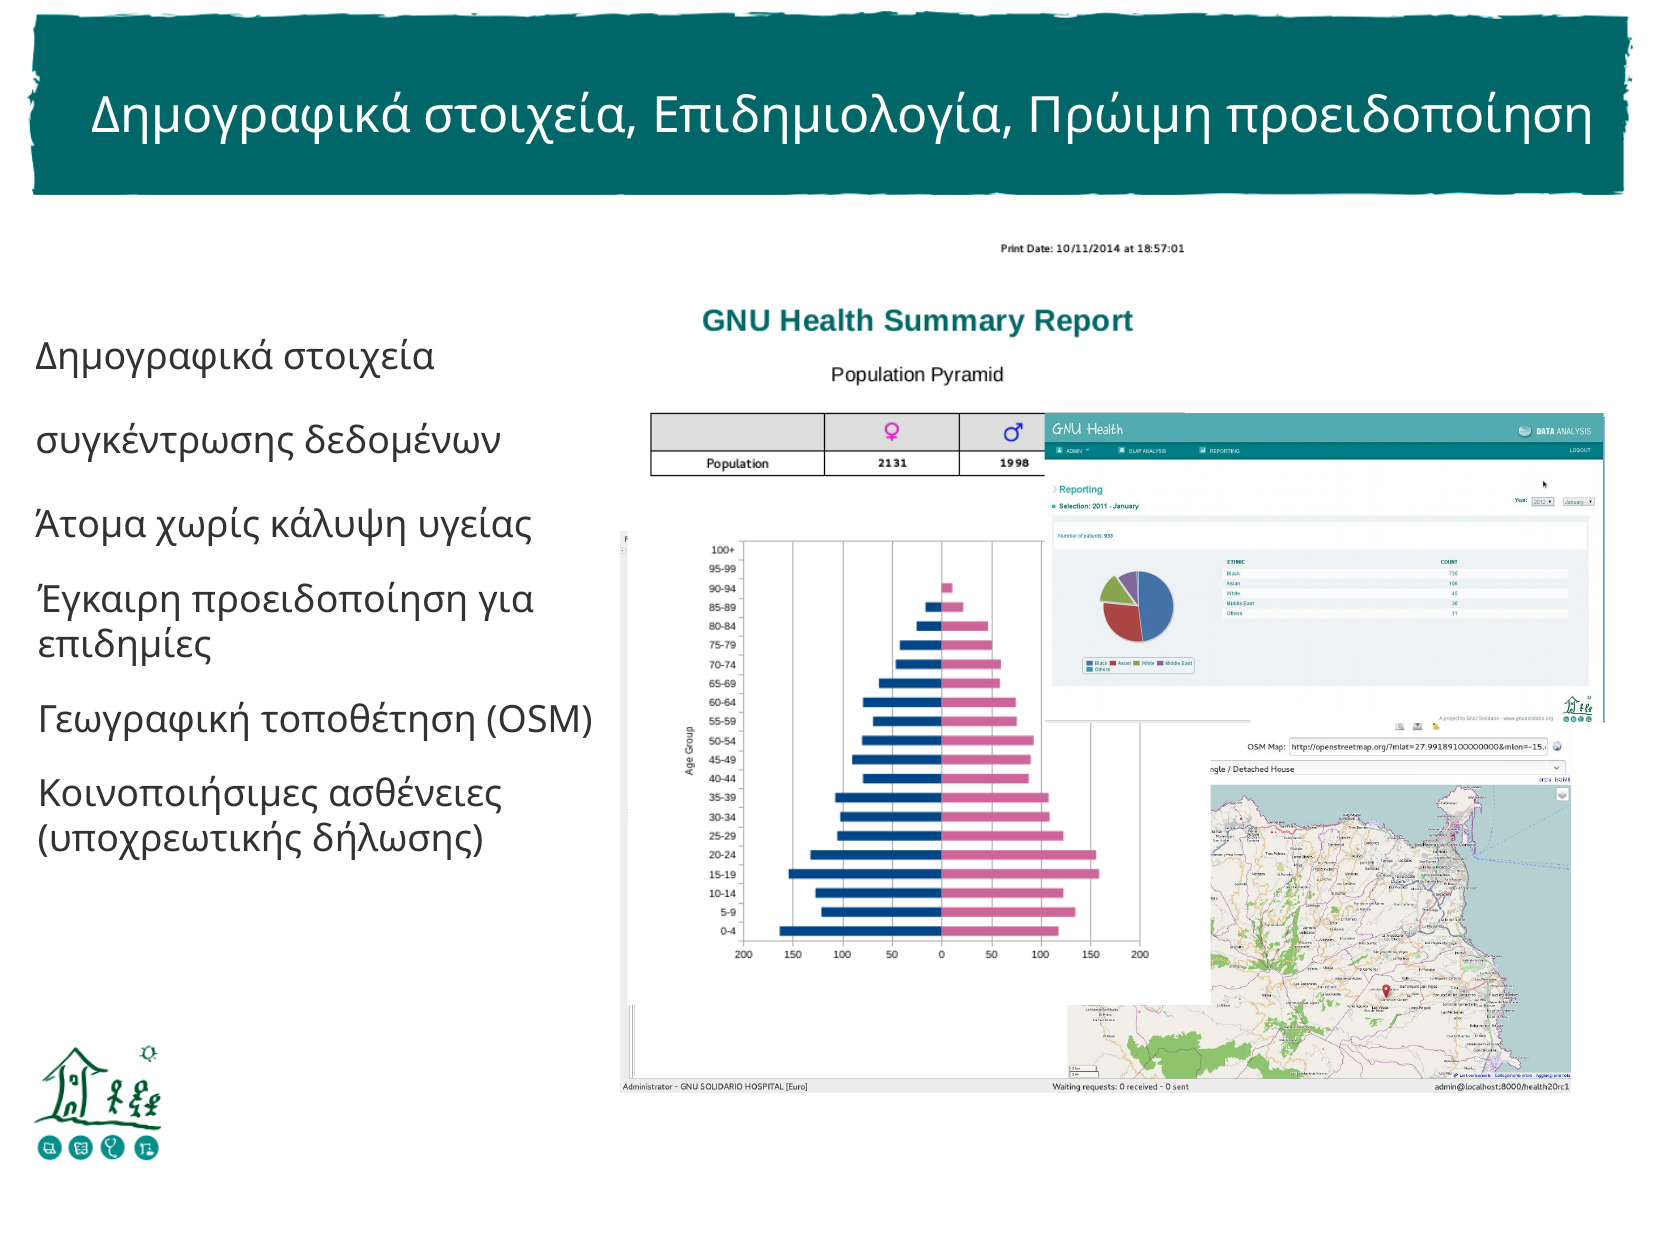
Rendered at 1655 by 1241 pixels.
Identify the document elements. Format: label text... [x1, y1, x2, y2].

text_box Δημογραφικά στοιχεία συγκέντρωσης δεδομένων Άτομα χωρίς κάλυψη υγείας Έγκαιρη προειδοποίηση για επιδημίες Γεωγραφική τοποθέτηση (OSM) Κοινοποιήσιμες ασθένειες (υποχρεωτικής δήλωσης) [35, 293, 598, 875]
text_box [620, 223, 1605, 1093]
title Δημογραφικά στοιχεία, Επιδημιολογία, Πρώιμη προειδοποίηση [48, 56, 1607, 161]
picture [0, 0, 1654, 1211]
